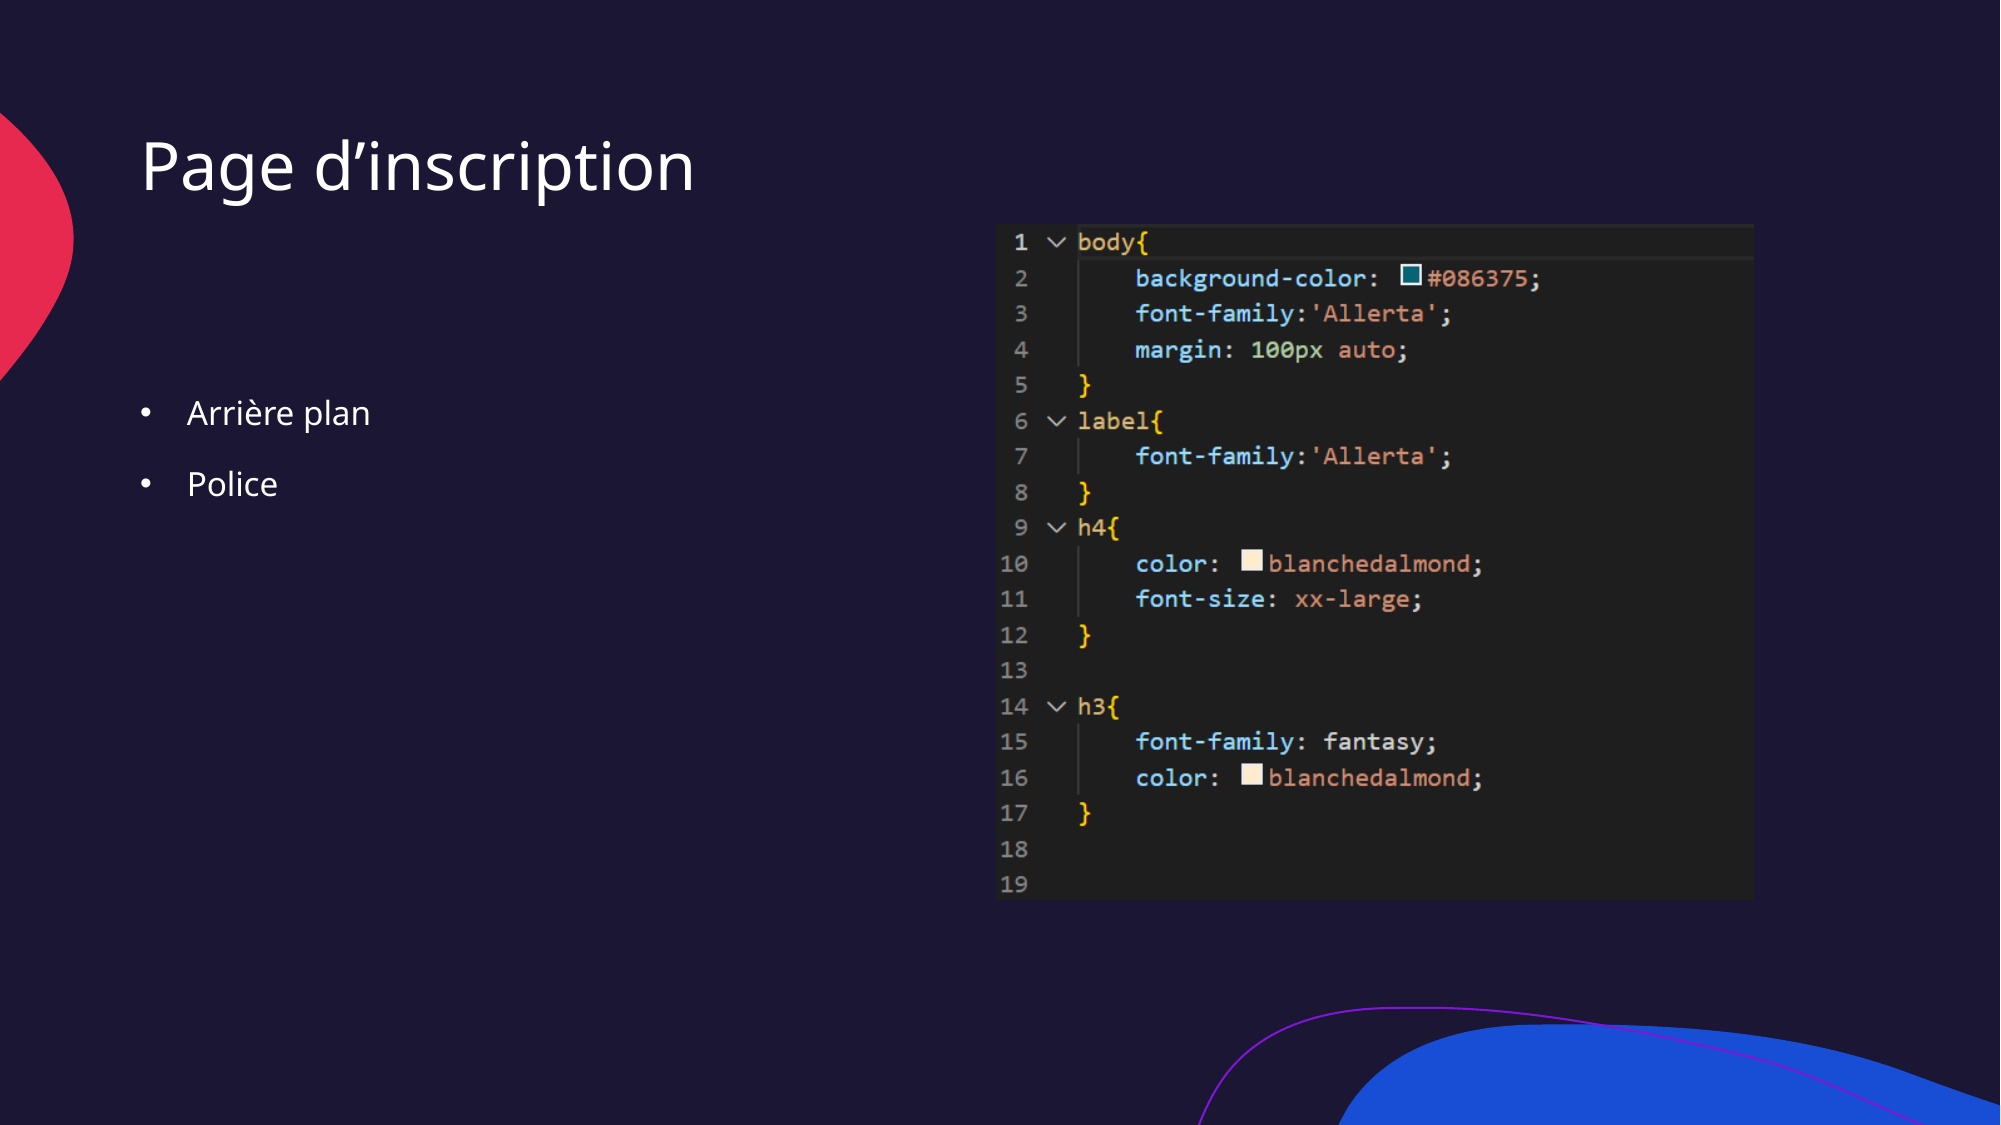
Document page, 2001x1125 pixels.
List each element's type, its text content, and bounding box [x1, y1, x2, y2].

title Page d’inscription [125, 125, 751, 375]
list Arrière plan Police [125, 375, 751, 1000]
picture [996, 224, 1754, 901]
